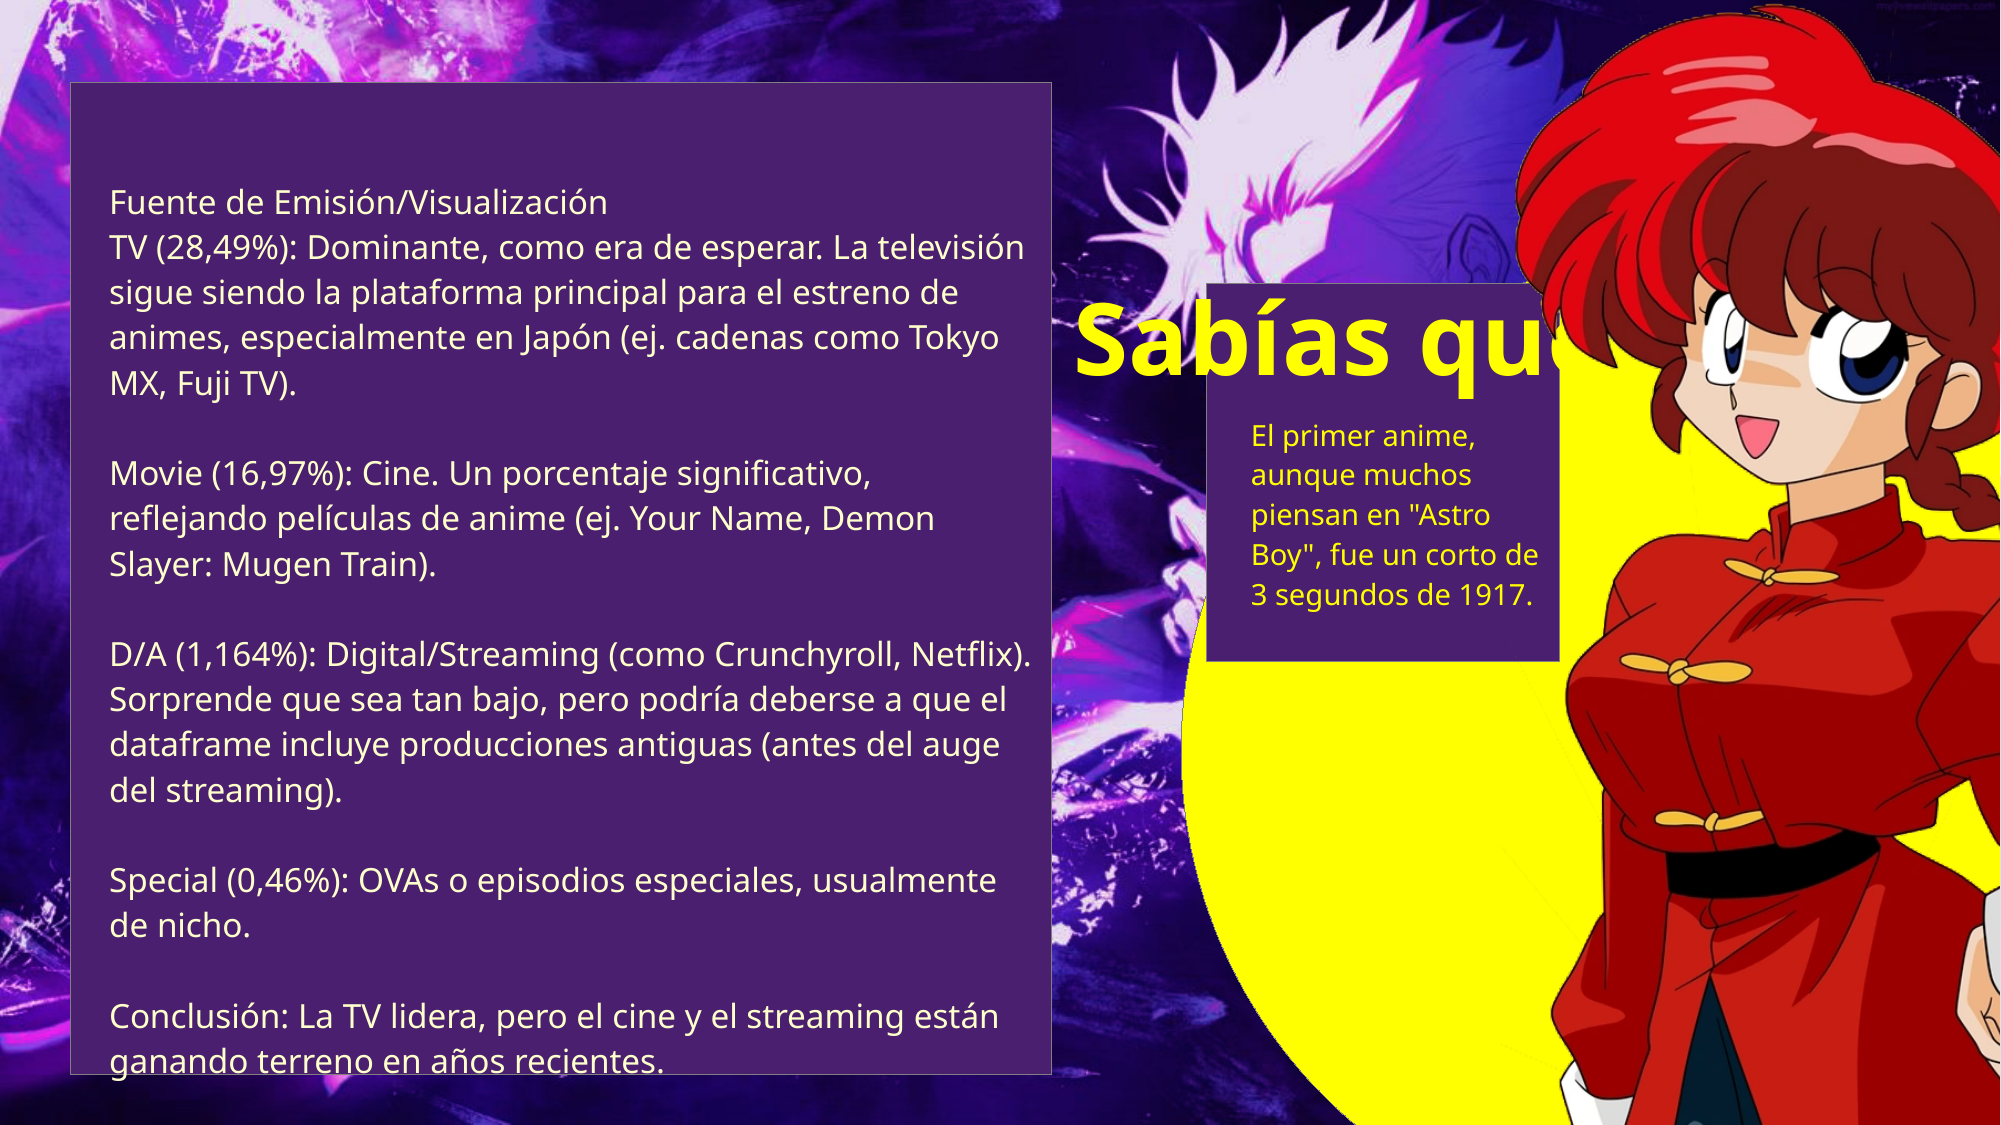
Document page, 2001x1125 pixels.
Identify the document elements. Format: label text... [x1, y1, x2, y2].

text_box El primer anime, aunque muchos piensan en "Astro Boy", fue un corto de 3 segundos de 1917. [1236, 407, 1577, 656]
text_box Sabías que... [1206, 283, 1501, 662]
text_box [1181, 595, 1501, 1125]
picture [0, 0, 2001, 1125]
text_box [70, 82, 1052, 1075]
text_box Fuente de Emisión/Visualización TV (28,49%): Dominante, como era de esperar. La televisión sigue siendo la plataforma principal para el estreno de animes, especialmente en Japón (ej. cadenas como Tokyo MX, Fuji TV). Movie (16,97%): Cine. Un porcentaje significativo, reflejando películas de anime (ej. Your Name, Demon Slayer: Mugen Train). D/A (1,164%): Digital/Streaming (como Crunchyroll, Netflix). Sorprende que sea tan bajo, pero podría deberse a que el dataframe incluye producciones antiguas (antes del auge del streaming). Special (0,46%): OVAs o episodios especiales, usualmente de nicho. Conclusión: La TV lidera, pero el cine y el streaming están ganando terreno en años recientes. [94, 171, 1052, 1081]
text_box Sabías que... [1211, 331, 1232, 364]
